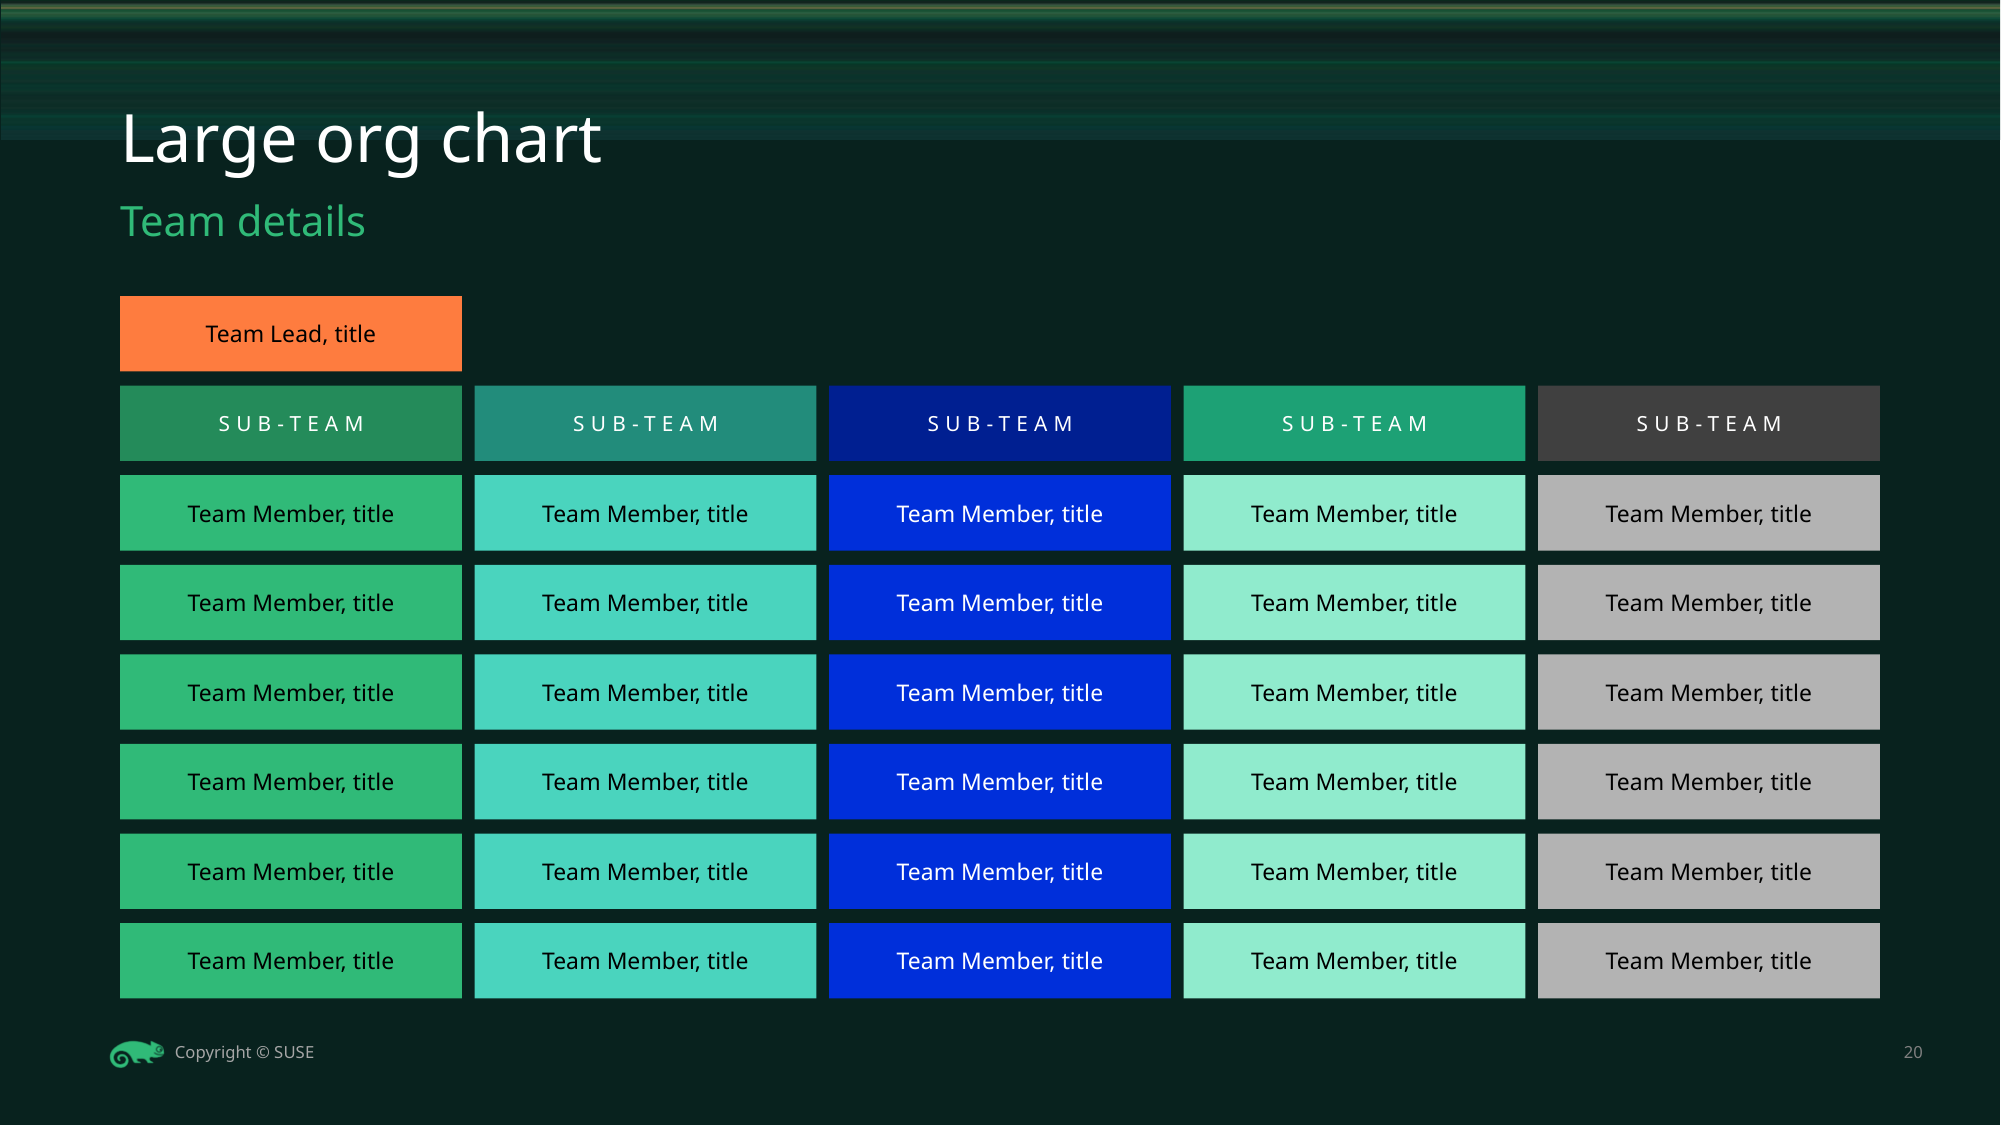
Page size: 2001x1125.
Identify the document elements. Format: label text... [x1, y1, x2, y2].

text_box SUB-TEAM [1183, 385, 1526, 461]
text_box Team Member, title [829, 743, 1171, 820]
text_box Team Member, title [474, 743, 817, 820]
text_box Team Member, title [1183, 743, 1526, 820]
list Team details [120, 189, 1880, 245]
text_box Team Member, title [1183, 833, 1526, 909]
text_box Team Member, title [1538, 564, 1880, 641]
text_box Team Member, title [120, 923, 462, 999]
text_box Team Member, title [1538, 654, 1880, 730]
text_box Team Member, title [829, 564, 1171, 641]
text_box Team Member, title [120, 743, 462, 820]
text_box Team Member, title [1183, 923, 1526, 999]
text_box Team Member, title [1538, 743, 1880, 820]
text_box SUB-TEAM [474, 385, 817, 461]
text_box Team Member, title [1183, 564, 1526, 641]
text_box Team Member, title [1538, 923, 1880, 999]
text_box Team Member, title [829, 654, 1171, 730]
text_box Team Member, title [474, 654, 817, 730]
text_box Team Member, title [120, 564, 462, 641]
text_box Team Member, title [1183, 475, 1526, 551]
text_box Team Member, title [829, 475, 1171, 551]
picture [1, 0, 2001, 140]
text_box Team Member, title [120, 475, 462, 551]
text_box SUB-TEAM [829, 385, 1171, 461]
text_box Team Member, title [474, 833, 817, 909]
text_box Team Member, title [829, 833, 1171, 909]
text_box SUB-TEAM [1538, 385, 1880, 461]
text_box Team Member, title [1538, 833, 1880, 909]
text_box SUB-TEAM [120, 385, 462, 461]
text_box Team Member, title [1183, 654, 1526, 730]
text_box Team Member, title [1538, 475, 1880, 551]
text_box Team Lead, title [120, 296, 462, 372]
text_box Team Member, title [474, 923, 817, 999]
text_box Team Member, title [120, 654, 462, 730]
picture [99, 1031, 175, 1074]
text_box Team Member, title [120, 833, 462, 909]
title Large org chart [120, 103, 1880, 179]
text_box Team Member, title [474, 475, 817, 551]
text_box Team Member, title [829, 923, 1171, 999]
text_box Team Member, title [474, 564, 817, 641]
slide_number <number> [1875, 1042, 1923, 1063]
